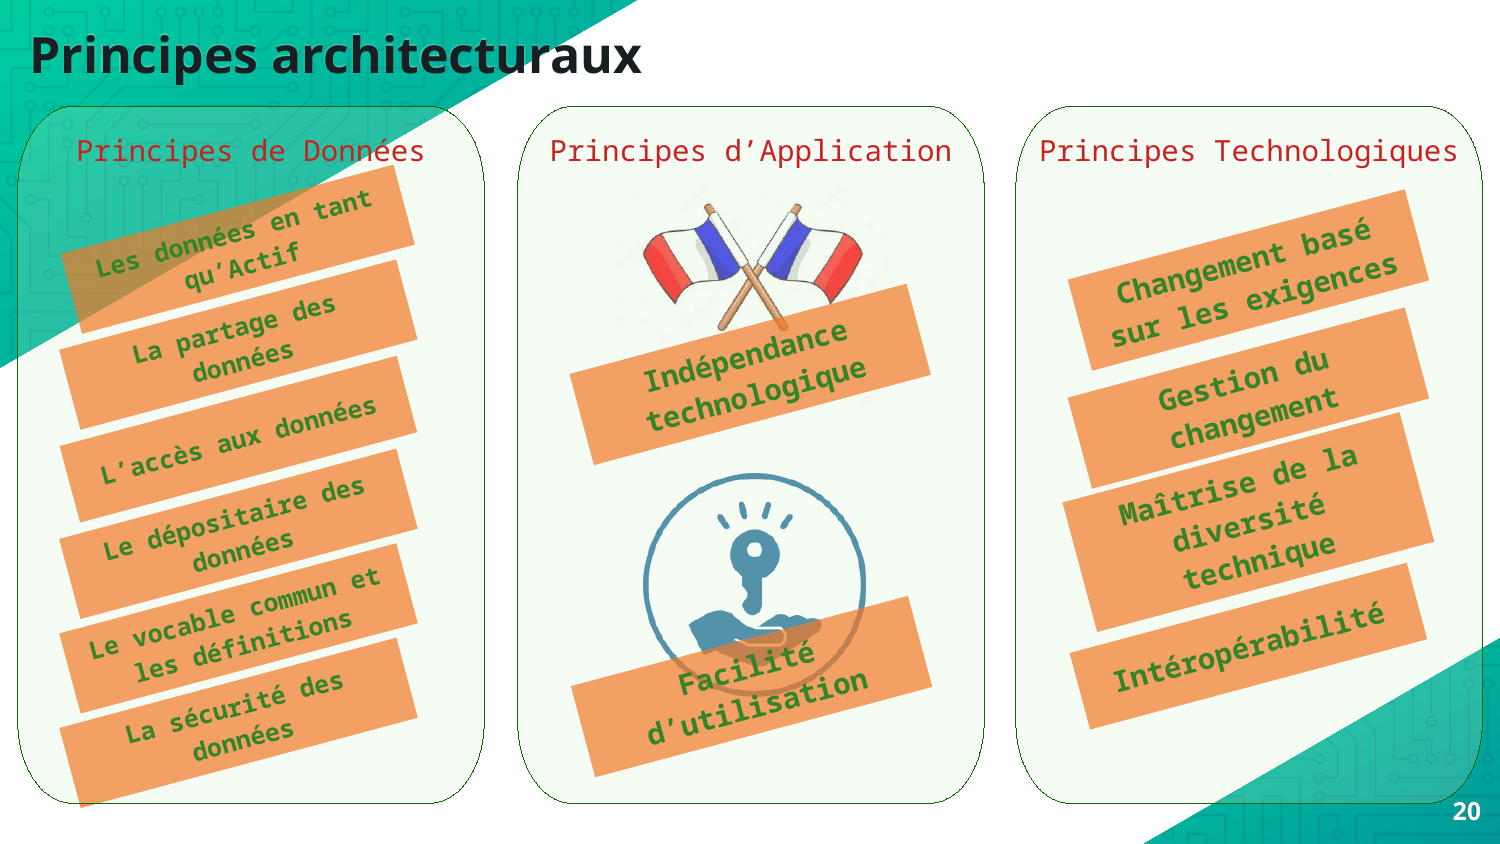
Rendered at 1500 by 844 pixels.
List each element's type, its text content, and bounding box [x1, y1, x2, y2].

text_box Principes de Données [17, 123, 485, 290]
text_box [1037, 106, 1461, 123]
text_box [17, 290, 485, 804]
slide_number <numéro> [1391, 779, 1482, 844]
text_box [539, 106, 963, 123]
text_box [517, 290, 985, 804]
text_box Principes Technologiques [1015, 123, 1483, 290]
text_box [1015, 290, 1483, 804]
text_box Principes d’Application [517, 123, 985, 290]
title Principes architecturaux [29, 30, 1249, 89]
text_box [42, 106, 463, 123]
